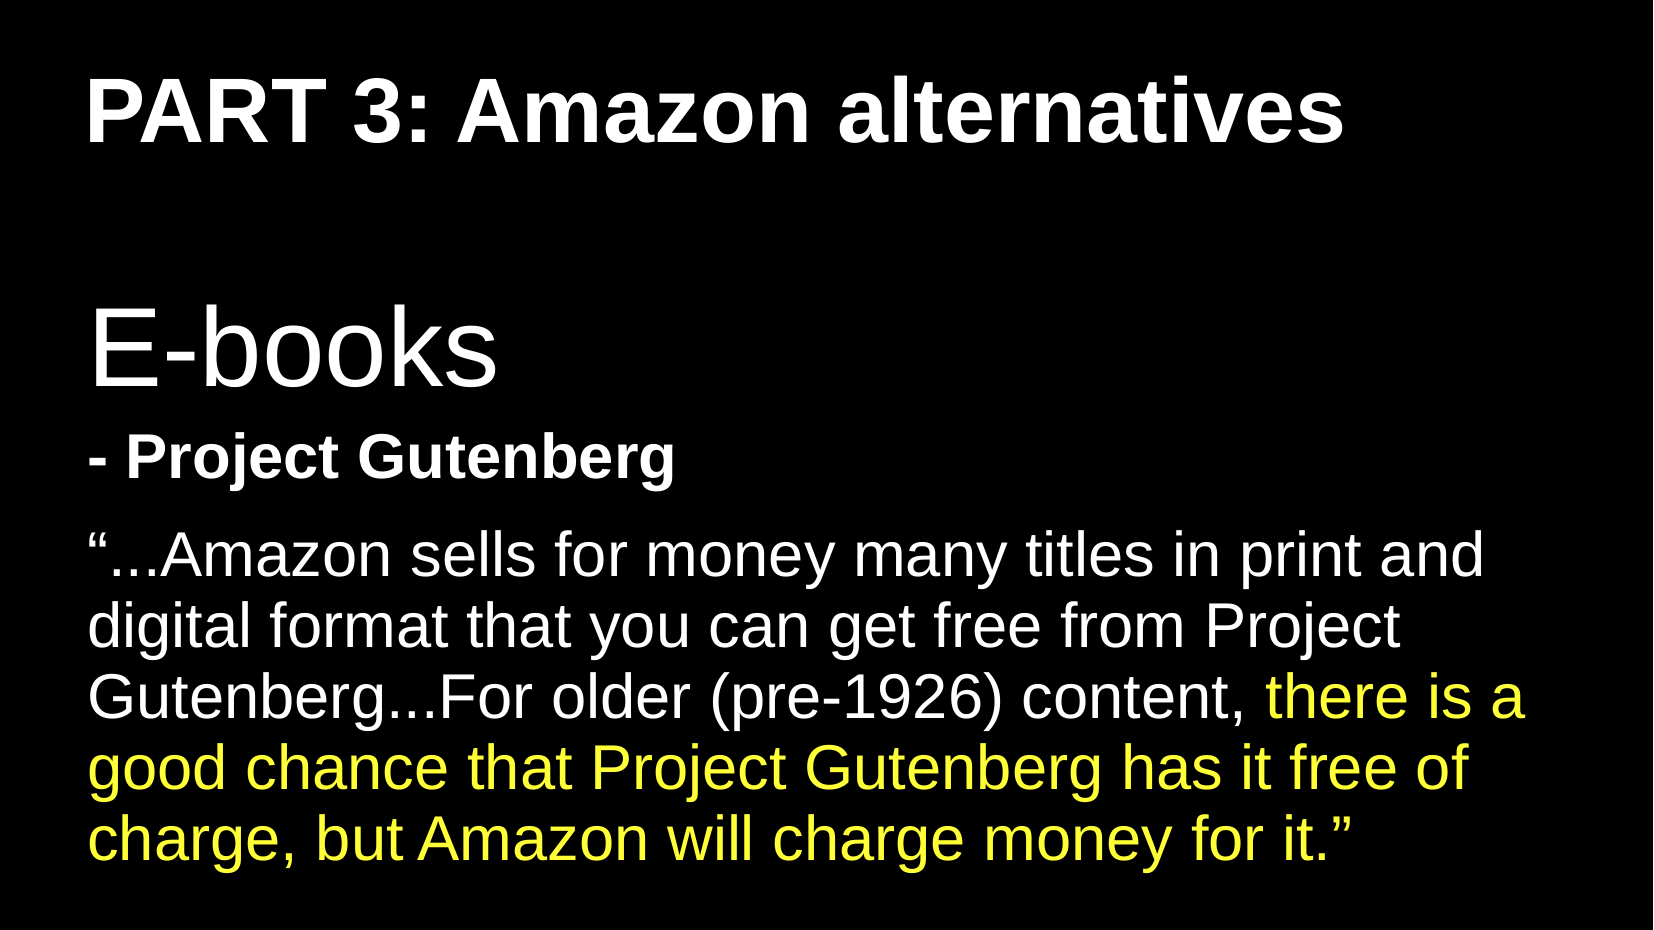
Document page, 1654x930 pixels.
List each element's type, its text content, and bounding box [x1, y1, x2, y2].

list - Project Gutenberg “...Amazon sells for money many titles in print and digital format that you can get free from Project Gutenberg...For older (pre-1926) content, there is a good chance that Project Gutenberg has it free of charge, but Amazon will charge money for it.” [87, 420, 1573, 874]
list E-books [87, 285, 1573, 420]
title PART 3: Amazon alternatives [84, 56, 1561, 166]
